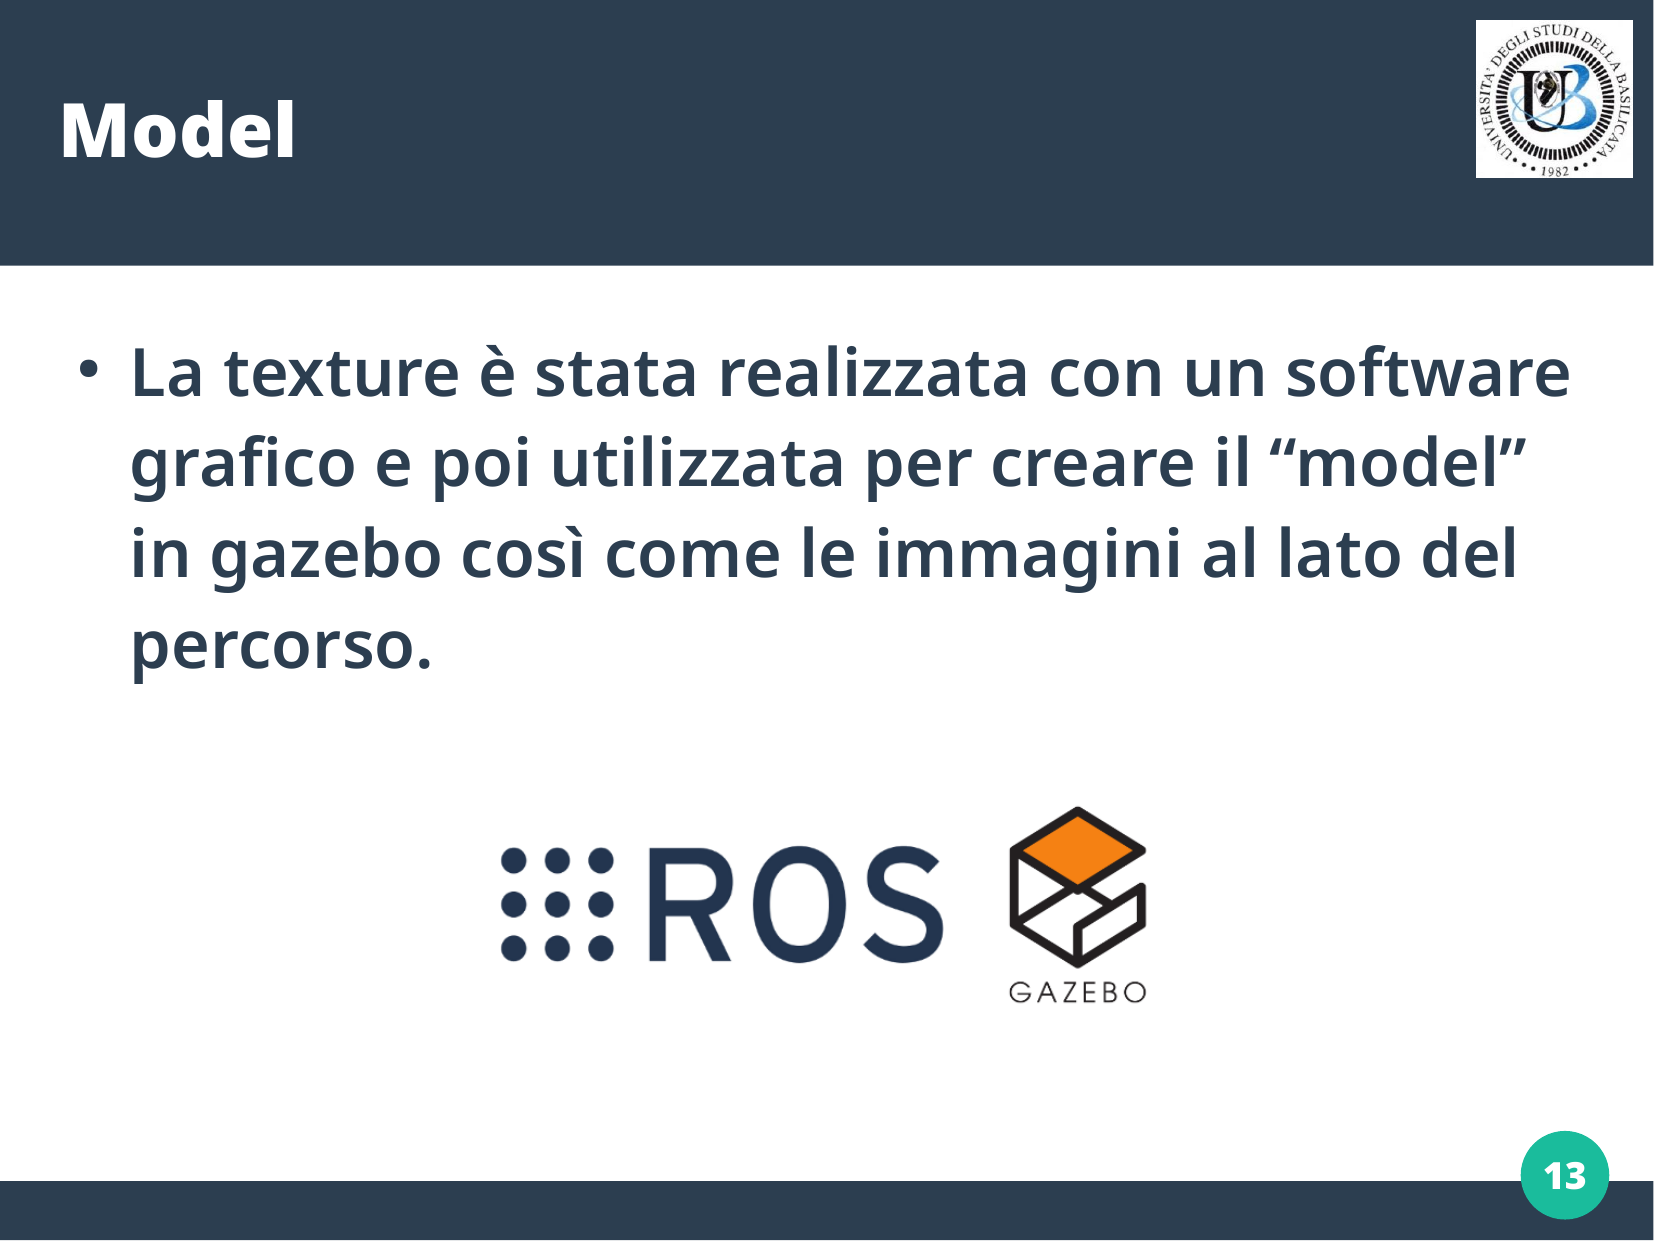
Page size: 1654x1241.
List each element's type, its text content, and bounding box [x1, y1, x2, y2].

list La texture è stata realizzata con un software grafico e poi utilizzata per creare il “model” in gazebo così come le immagini al lato del percorso. [59, 324, 1595, 720]
picture [472, 756, 1189, 1063]
picture [1476, 20, 1633, 178]
title Model [59, 49, 1595, 207]
